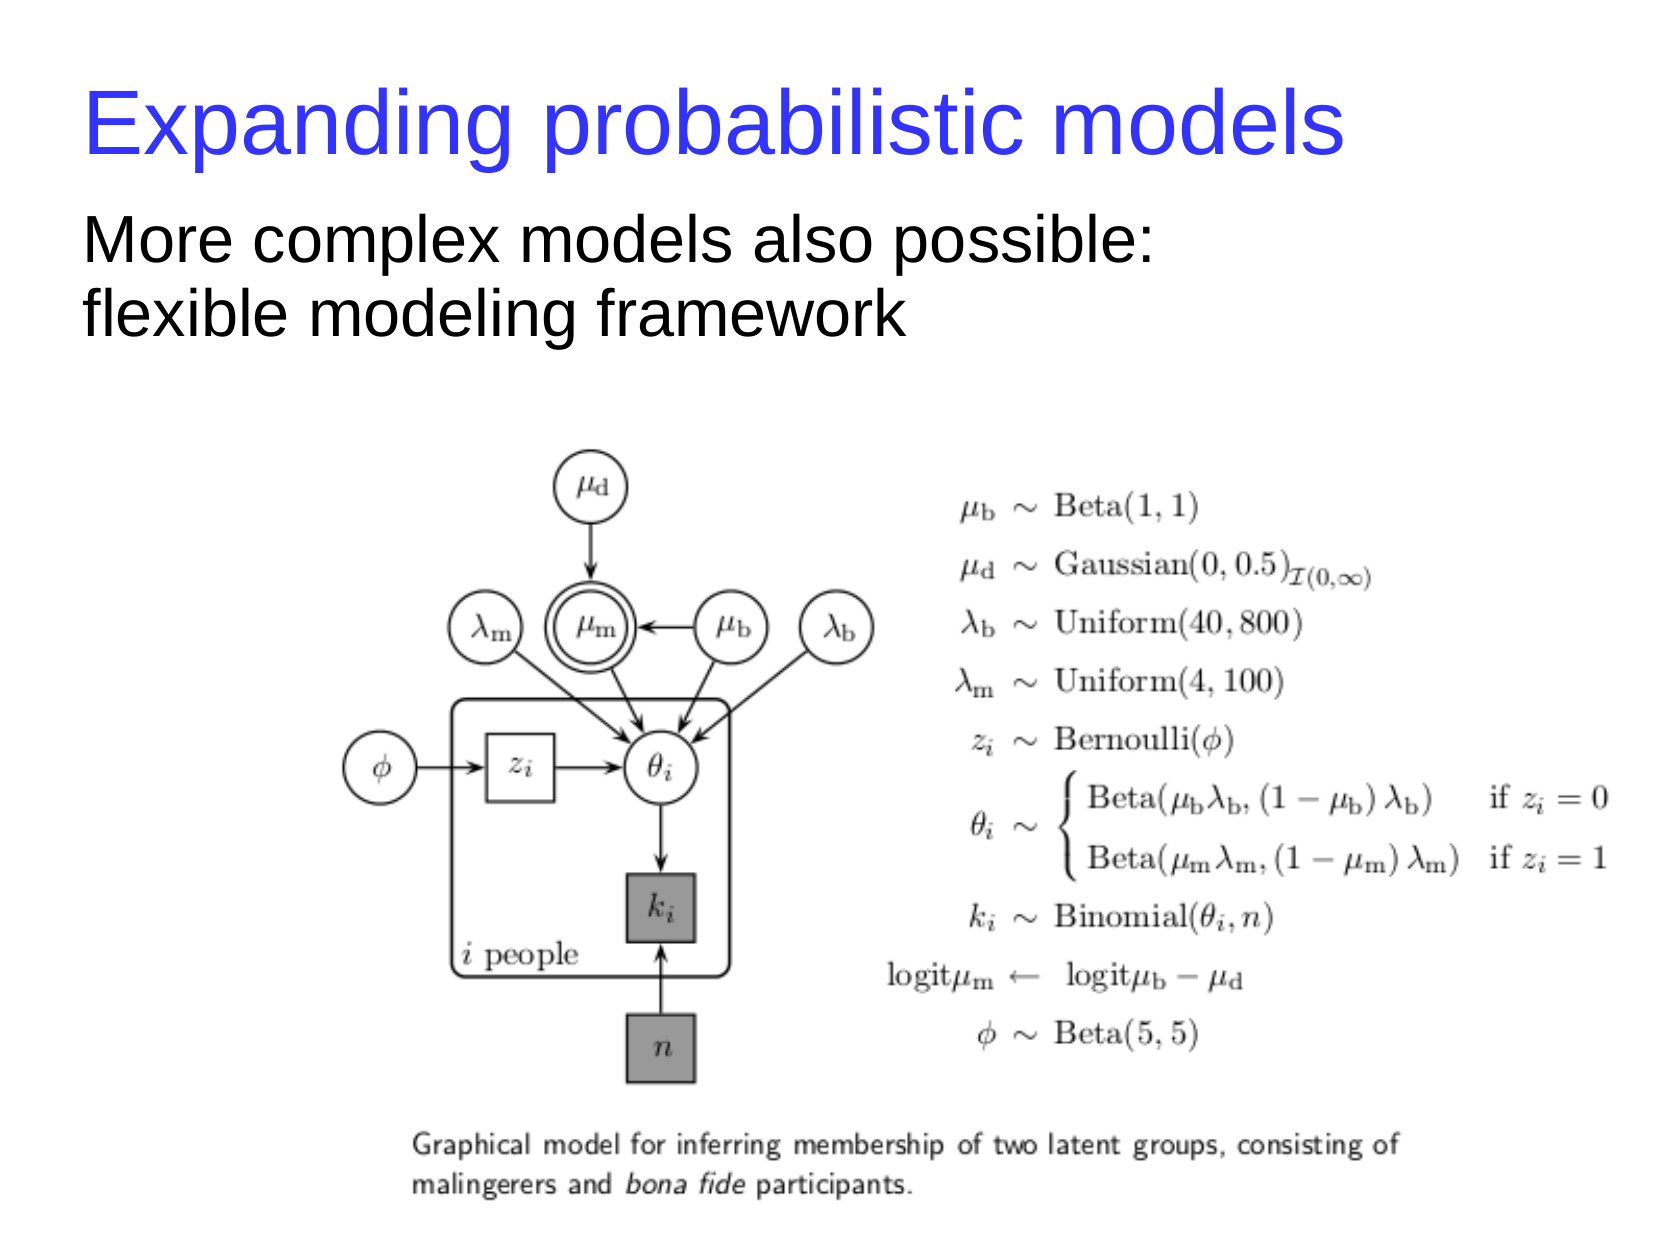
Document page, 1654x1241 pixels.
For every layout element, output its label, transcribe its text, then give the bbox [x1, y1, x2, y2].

title Expanding probabilistic models [82, 34, 1571, 201]
list More complex models also possible: flexible modeling framework [82, 201, 1571, 921]
picture [320, 427, 1636, 1216]
